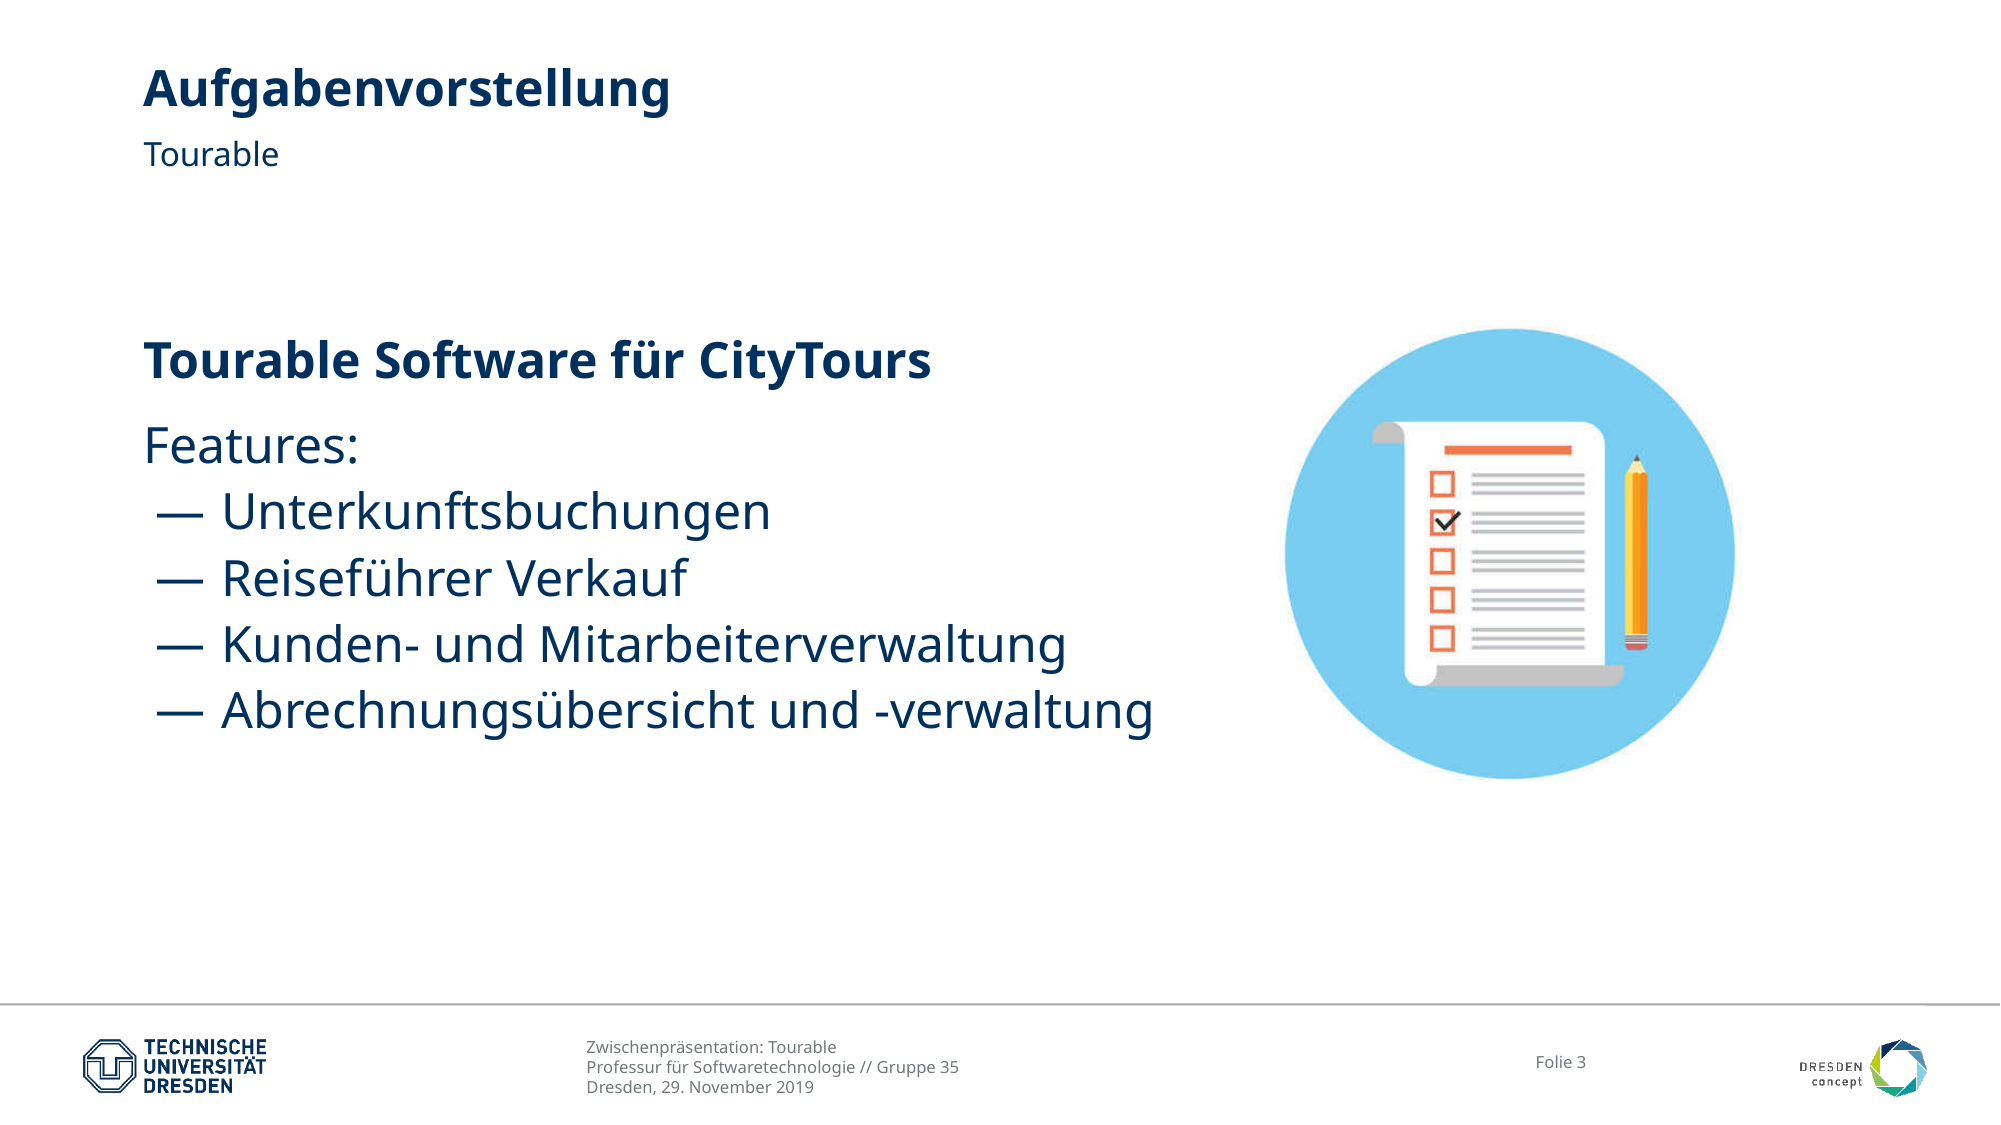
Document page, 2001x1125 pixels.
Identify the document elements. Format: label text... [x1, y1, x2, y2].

picture [83, 1039, 266, 1093]
picture [1800, 1039, 1927, 1097]
title Aufgabenvorstellung Tourable [143, 56, 1880, 169]
picture [1155, 299, 1856, 826]
list Tourable Software für CityTours Features: Unterkunftsbuchungen Reiseführer Verkauf Kunden- und Mitarbeiterverwaltung Abrechnungsübersicht und -verwaltung [143, 243, 1880, 957]
